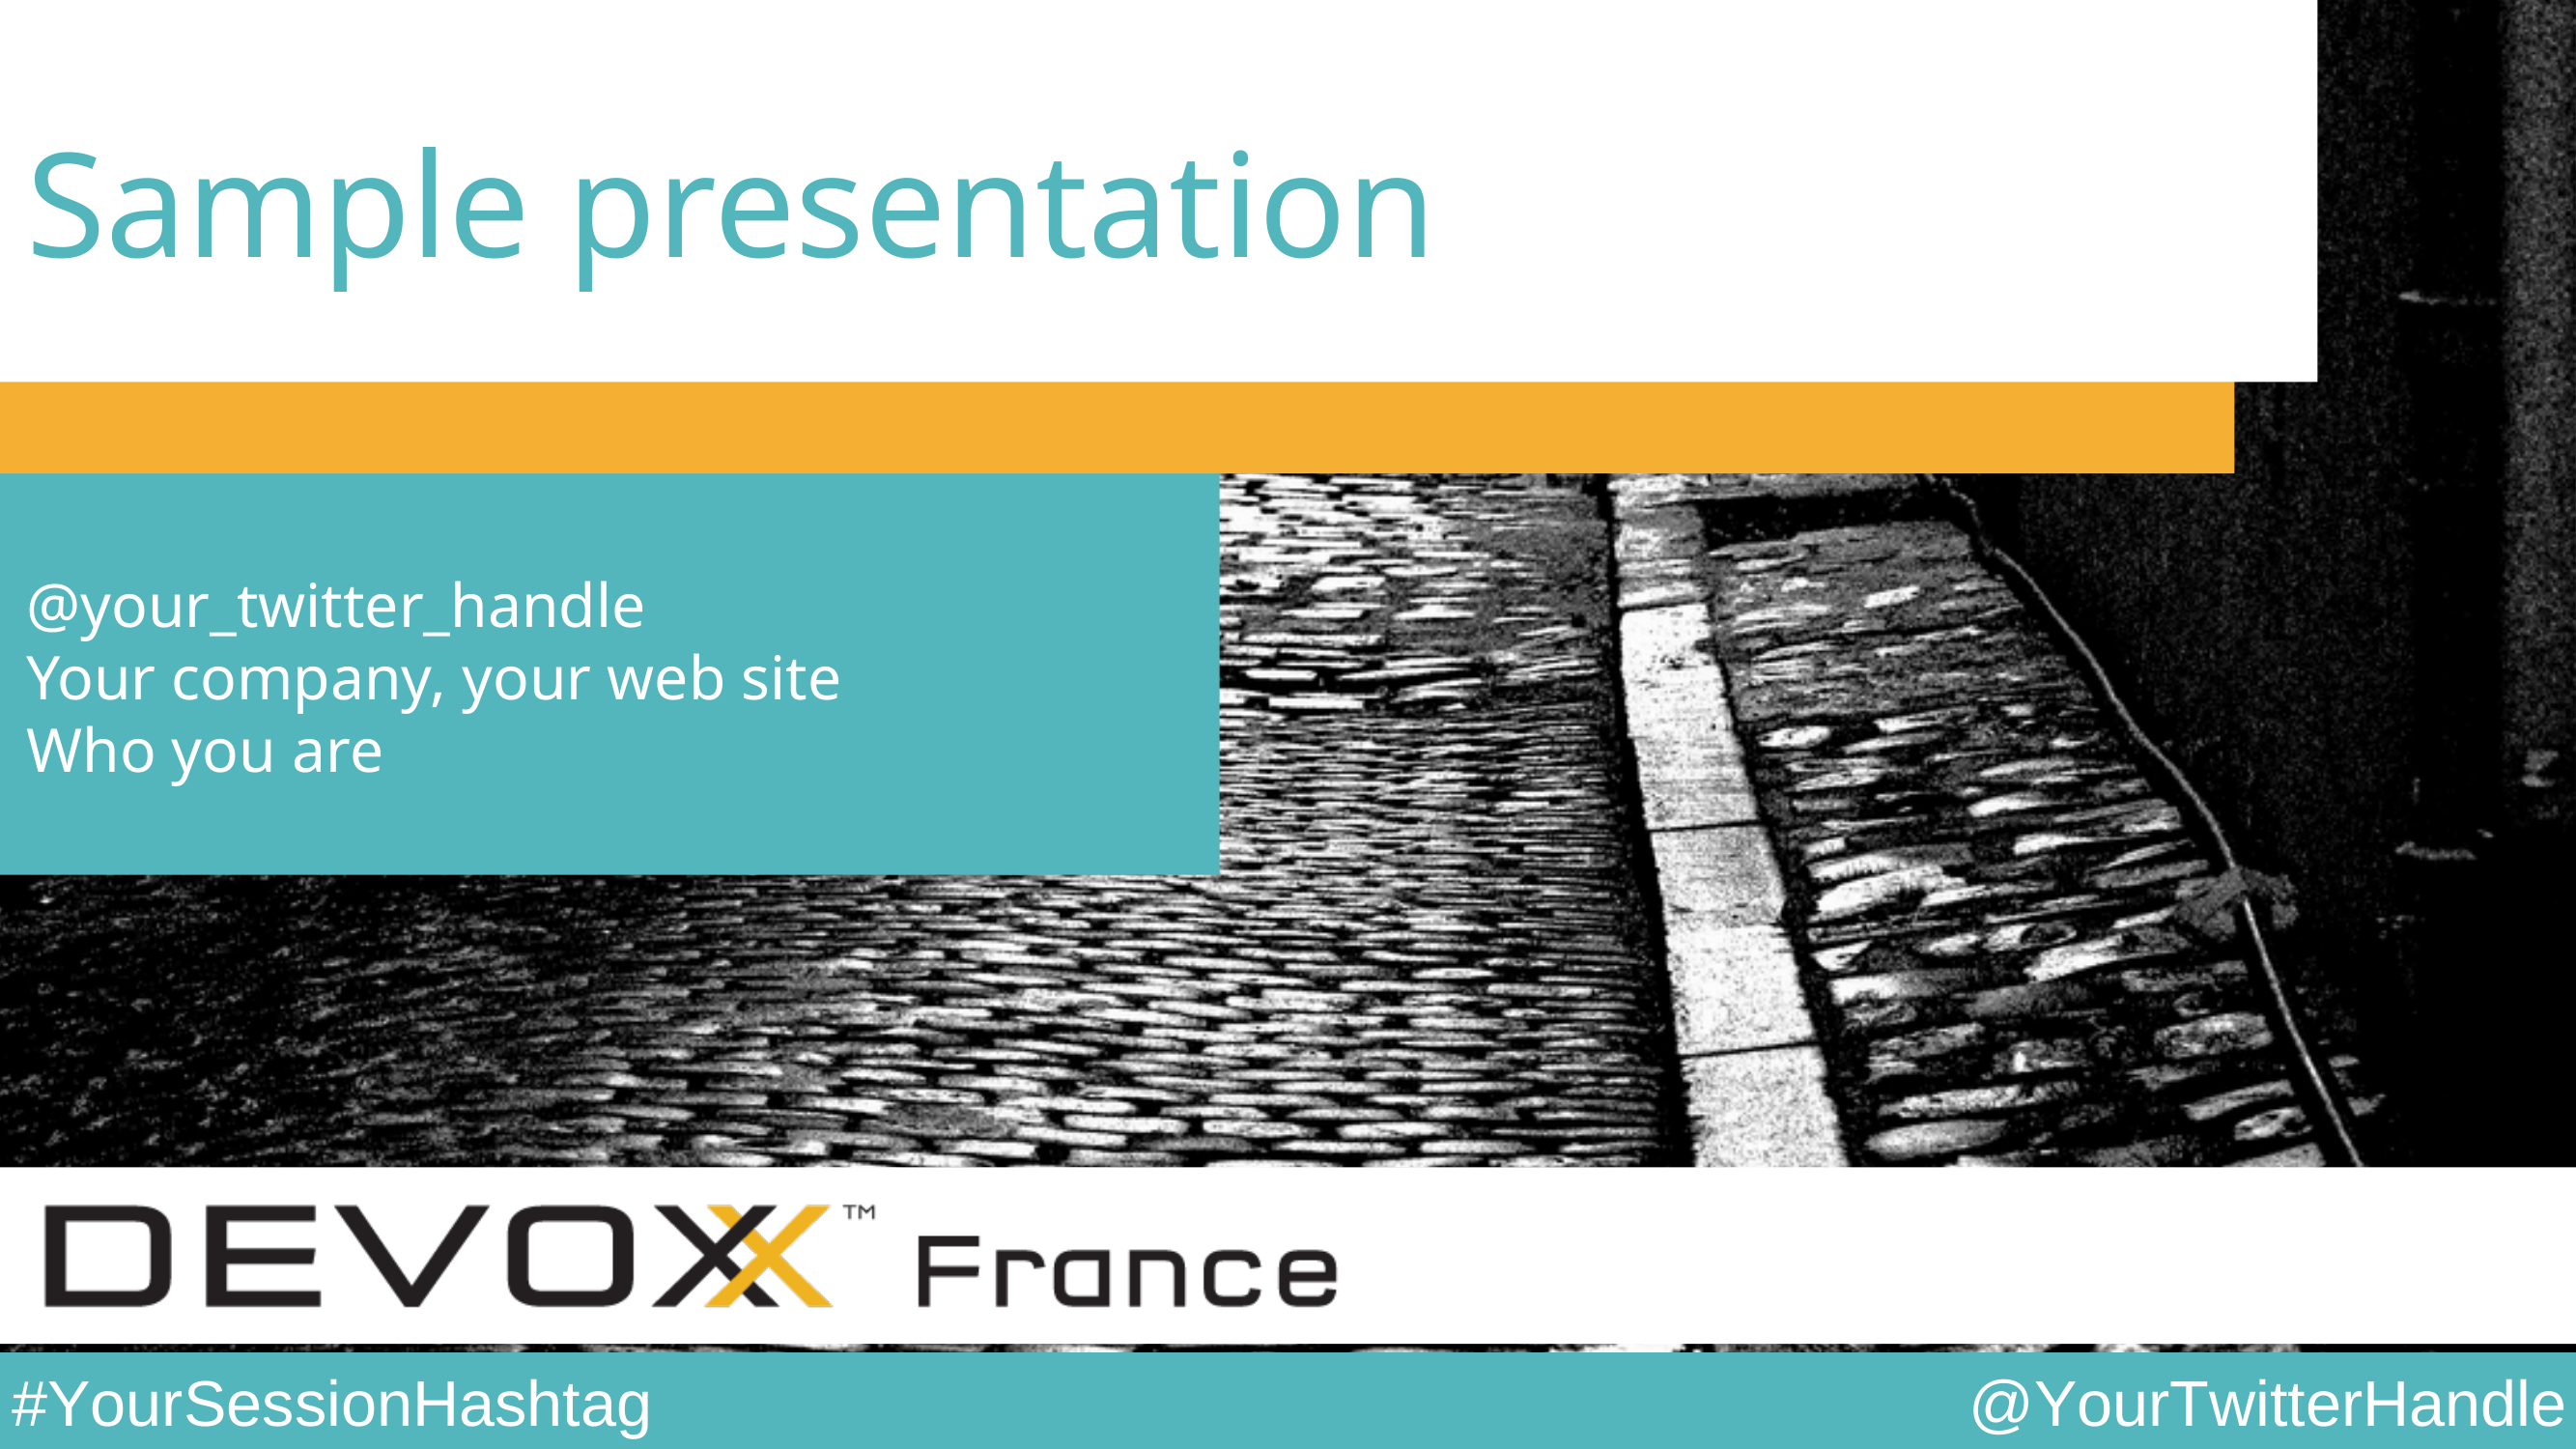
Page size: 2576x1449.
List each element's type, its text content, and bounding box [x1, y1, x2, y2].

list @your_twitter_handle Your company, your web site Who you are [26, 456, 1208, 895]
picture [0, 1345, 2576, 1352]
picture [9, 1169, 1364, 1335]
title Sample presentation [26, 3, 2301, 396]
picture [0, 0, 2576, 1167]
